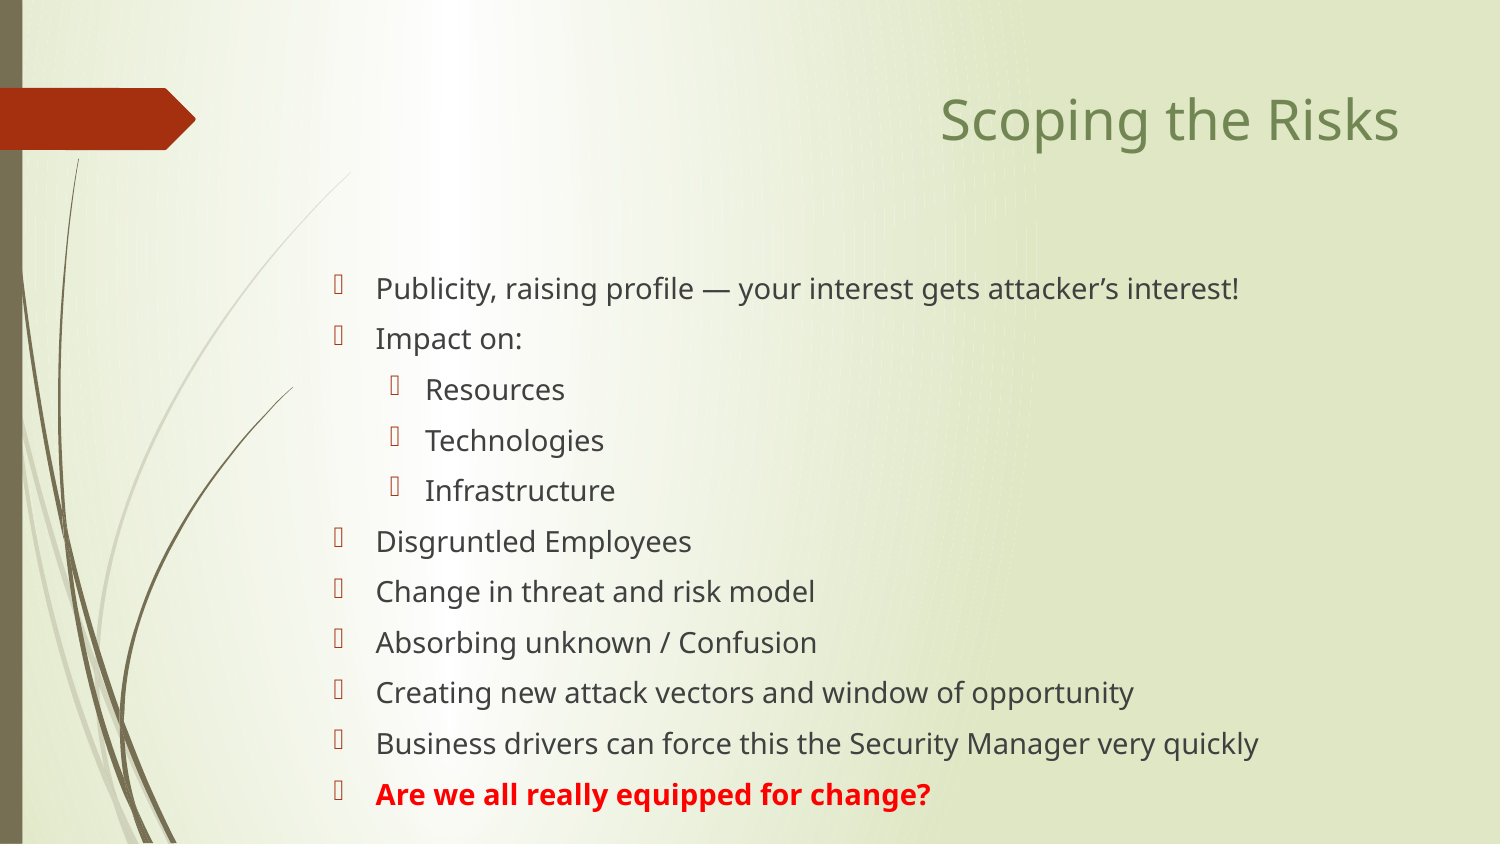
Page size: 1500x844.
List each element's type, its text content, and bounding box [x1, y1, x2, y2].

list Publicity, raising profile — your interest gets attacker’s interest! Impact on: Resources Technologies Infrastructure Disgruntled Employees Change in threat and risk model Absorbing unknown / Confusion Creating new attack vectors and window of opportunity Business drivers can force this the Security Manager very quickly Are we all really equipped for change? [318, 262, 1416, 728]
title Scoping the Risks [319, 76, 1416, 235]
